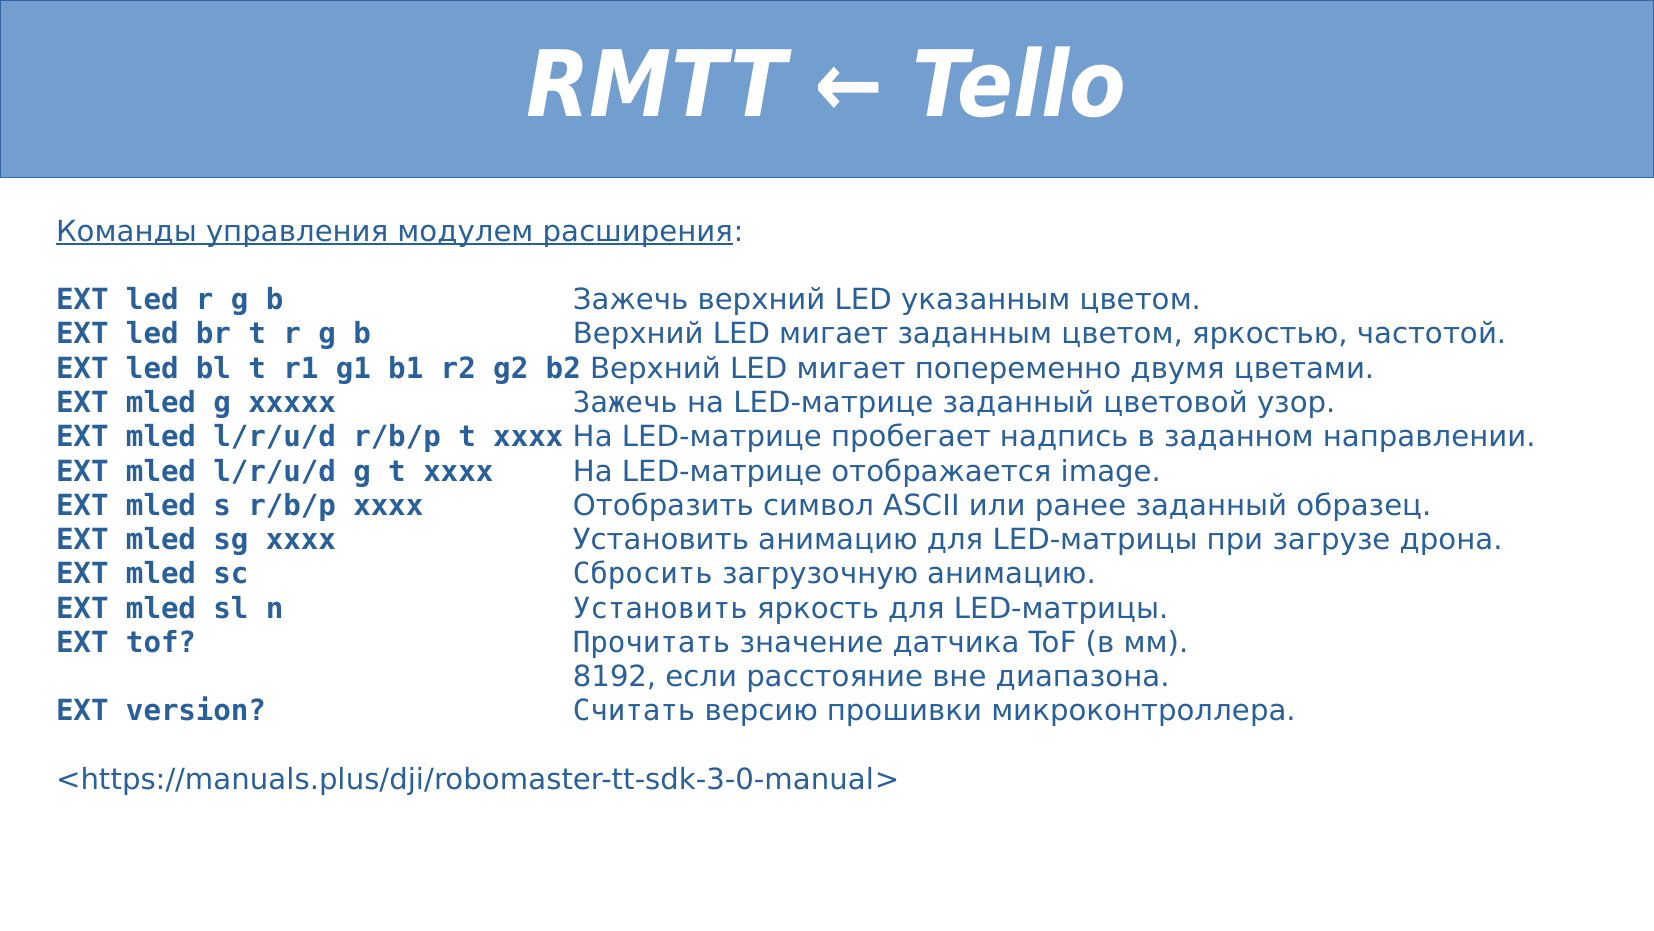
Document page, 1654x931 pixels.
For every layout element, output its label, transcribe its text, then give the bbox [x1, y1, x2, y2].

text_box Команды управления модулем расширения: EXT led r g b Зажечь верхний LED указанным цветом. EXT led br t r g b Верхний LED мигает заданным цветом, яркостью, частотой. EXT led bl t r1 g1 b1 r2 g2 b2 Верхний LED мигает попеременно двумя цветами. EXT mled g xxxxx Зажечь на LED-матрице заданный цветовой узор. EXT mled l/r/u/d r/b/p t xxxx На LED-матрице пробегает надпись в заданном направлении. EXT mled l/r/u/d g t xxxx На LED-матрице отображается image. EXT mled s r/b/p xxxx Отобразить символ ASCII или ранее заданный образец. EXT mled sg xxxx Установить анимацию для LED-матрицы при загрузе дрона. EXT mled sc Сбросить загрузочную анимацию. EXT mled sl n Установить яркость для LED-матрицы. EXT tof? Прочитать значение датчика ToF (в мм). 8192, если расстояние вне диапазона. EXT version? Считать версию прошивки микроконтроллера. <https://manuals.plus/dji/robomaster-tt-sdk-3-0-manual> [41, 206, 1630, 907]
text_box [0, 0, 1654, 178]
text_box RMTT ← Tello [11, 23, 1642, 178]
